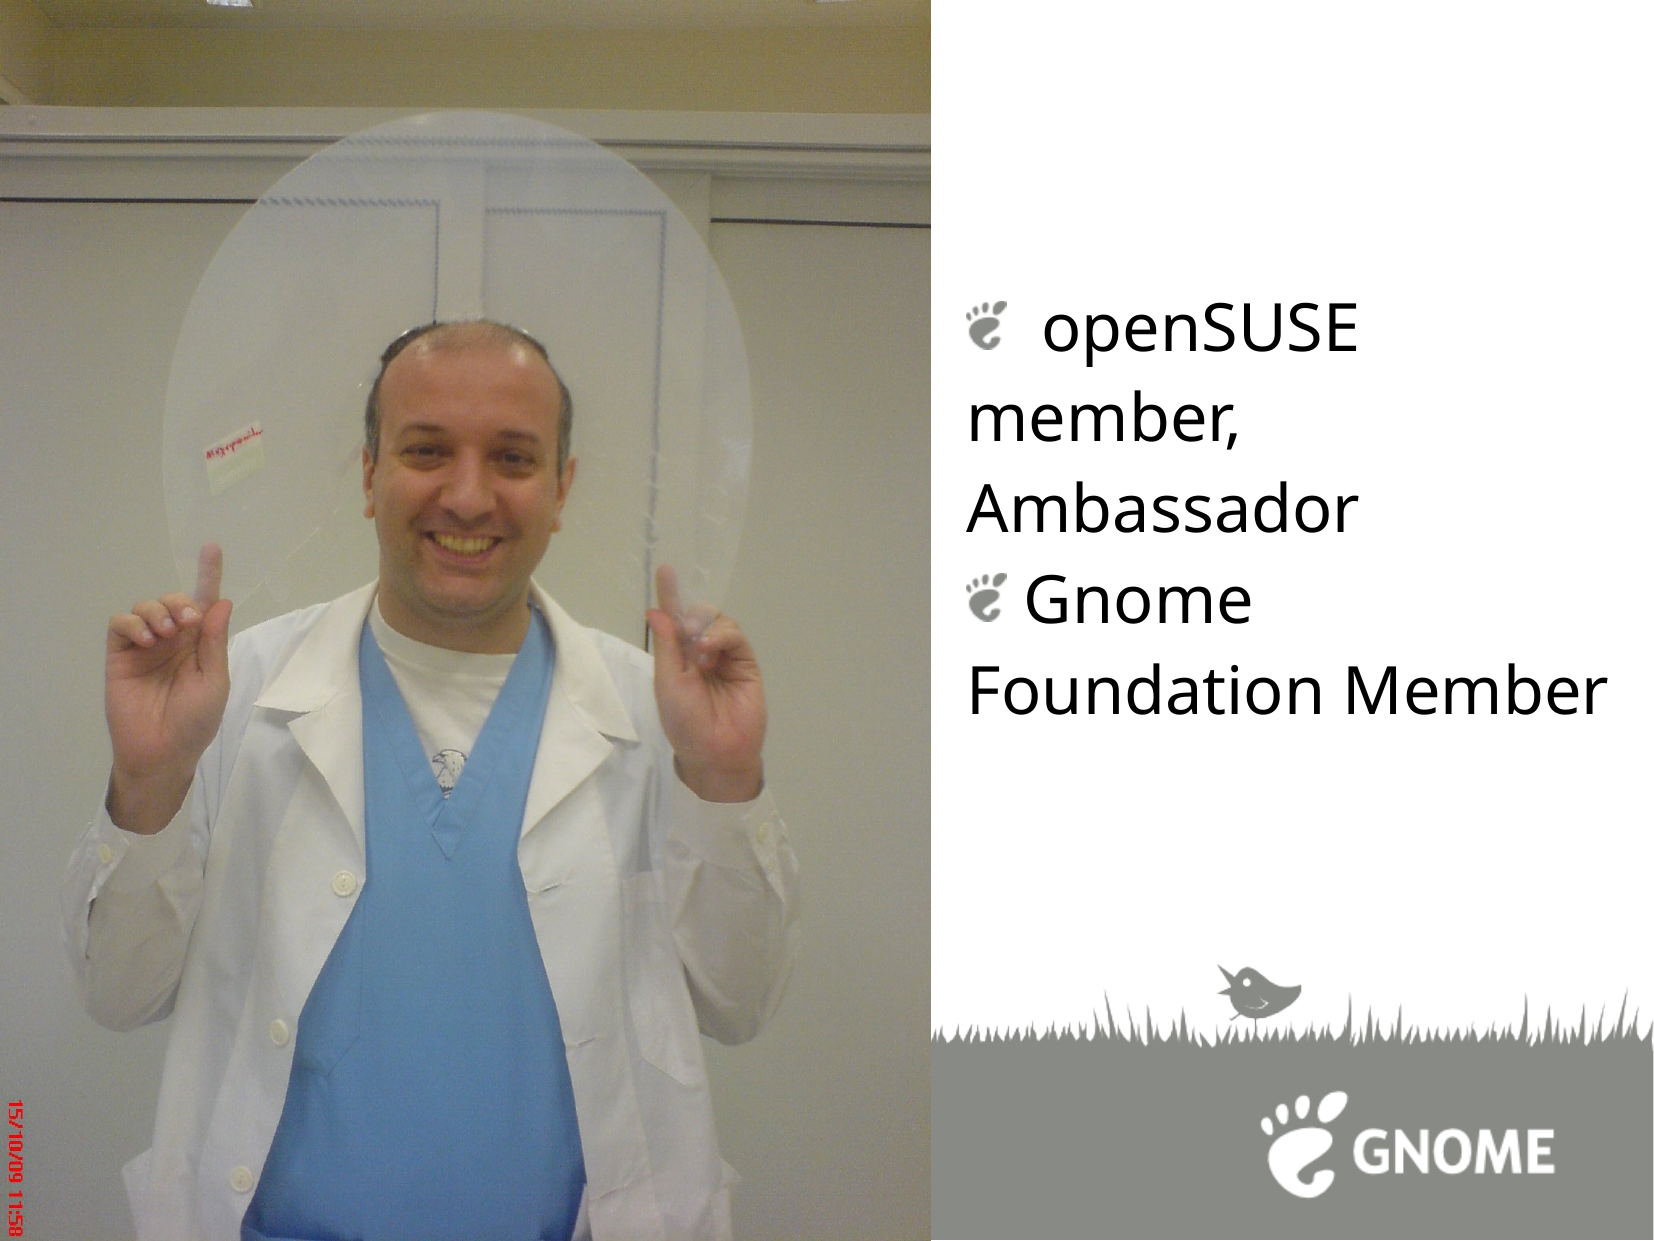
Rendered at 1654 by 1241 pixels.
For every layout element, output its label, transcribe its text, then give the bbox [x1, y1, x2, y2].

text_box openSUSE member, Ambassador Gnome Foundation Member [951, 272, 1640, 727]
picture [0, 0, 1654, 1241]
